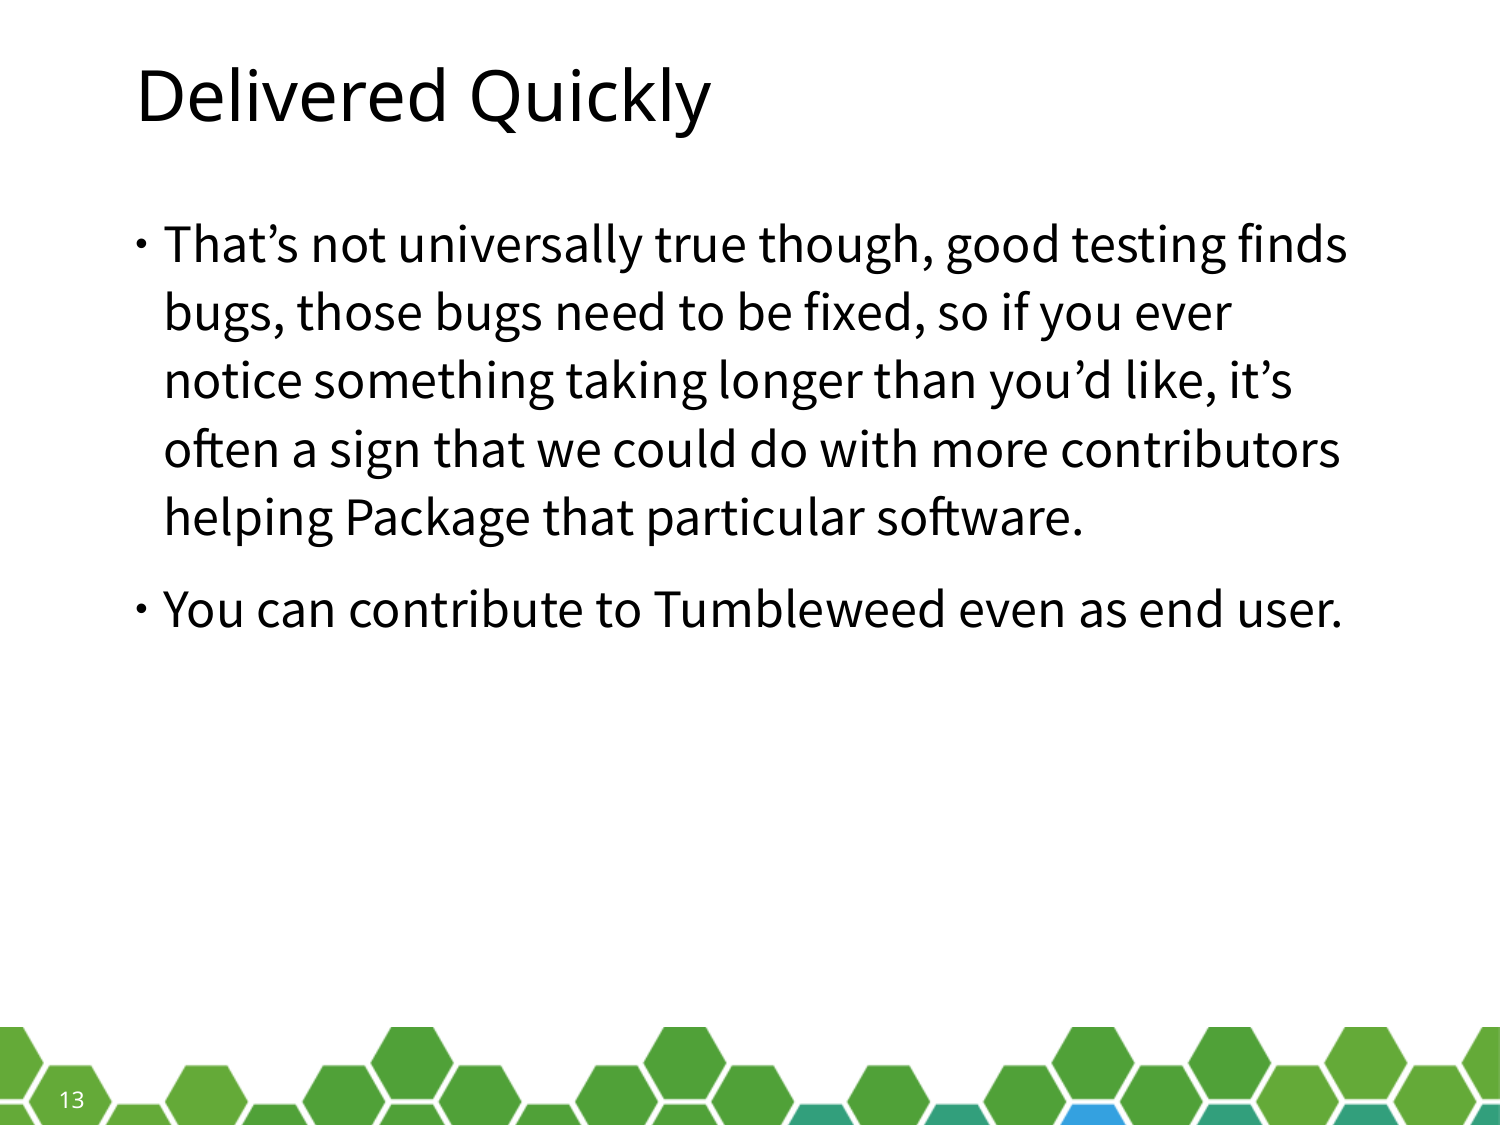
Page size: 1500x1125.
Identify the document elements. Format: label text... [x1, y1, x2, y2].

list That’s not universally true though, good testing finds bugs, those bugs need to be fixed, so if you ever notice something taking longer than you’d like, it’s often a sign that we could do with more contributors helping Package that particular software. You can contribute to Tumbleweed even as end user. [135, 208, 1372, 862]
title Delivered Quickly [135, 12, 1372, 175]
picture [0, 1027, 1500, 1125]
